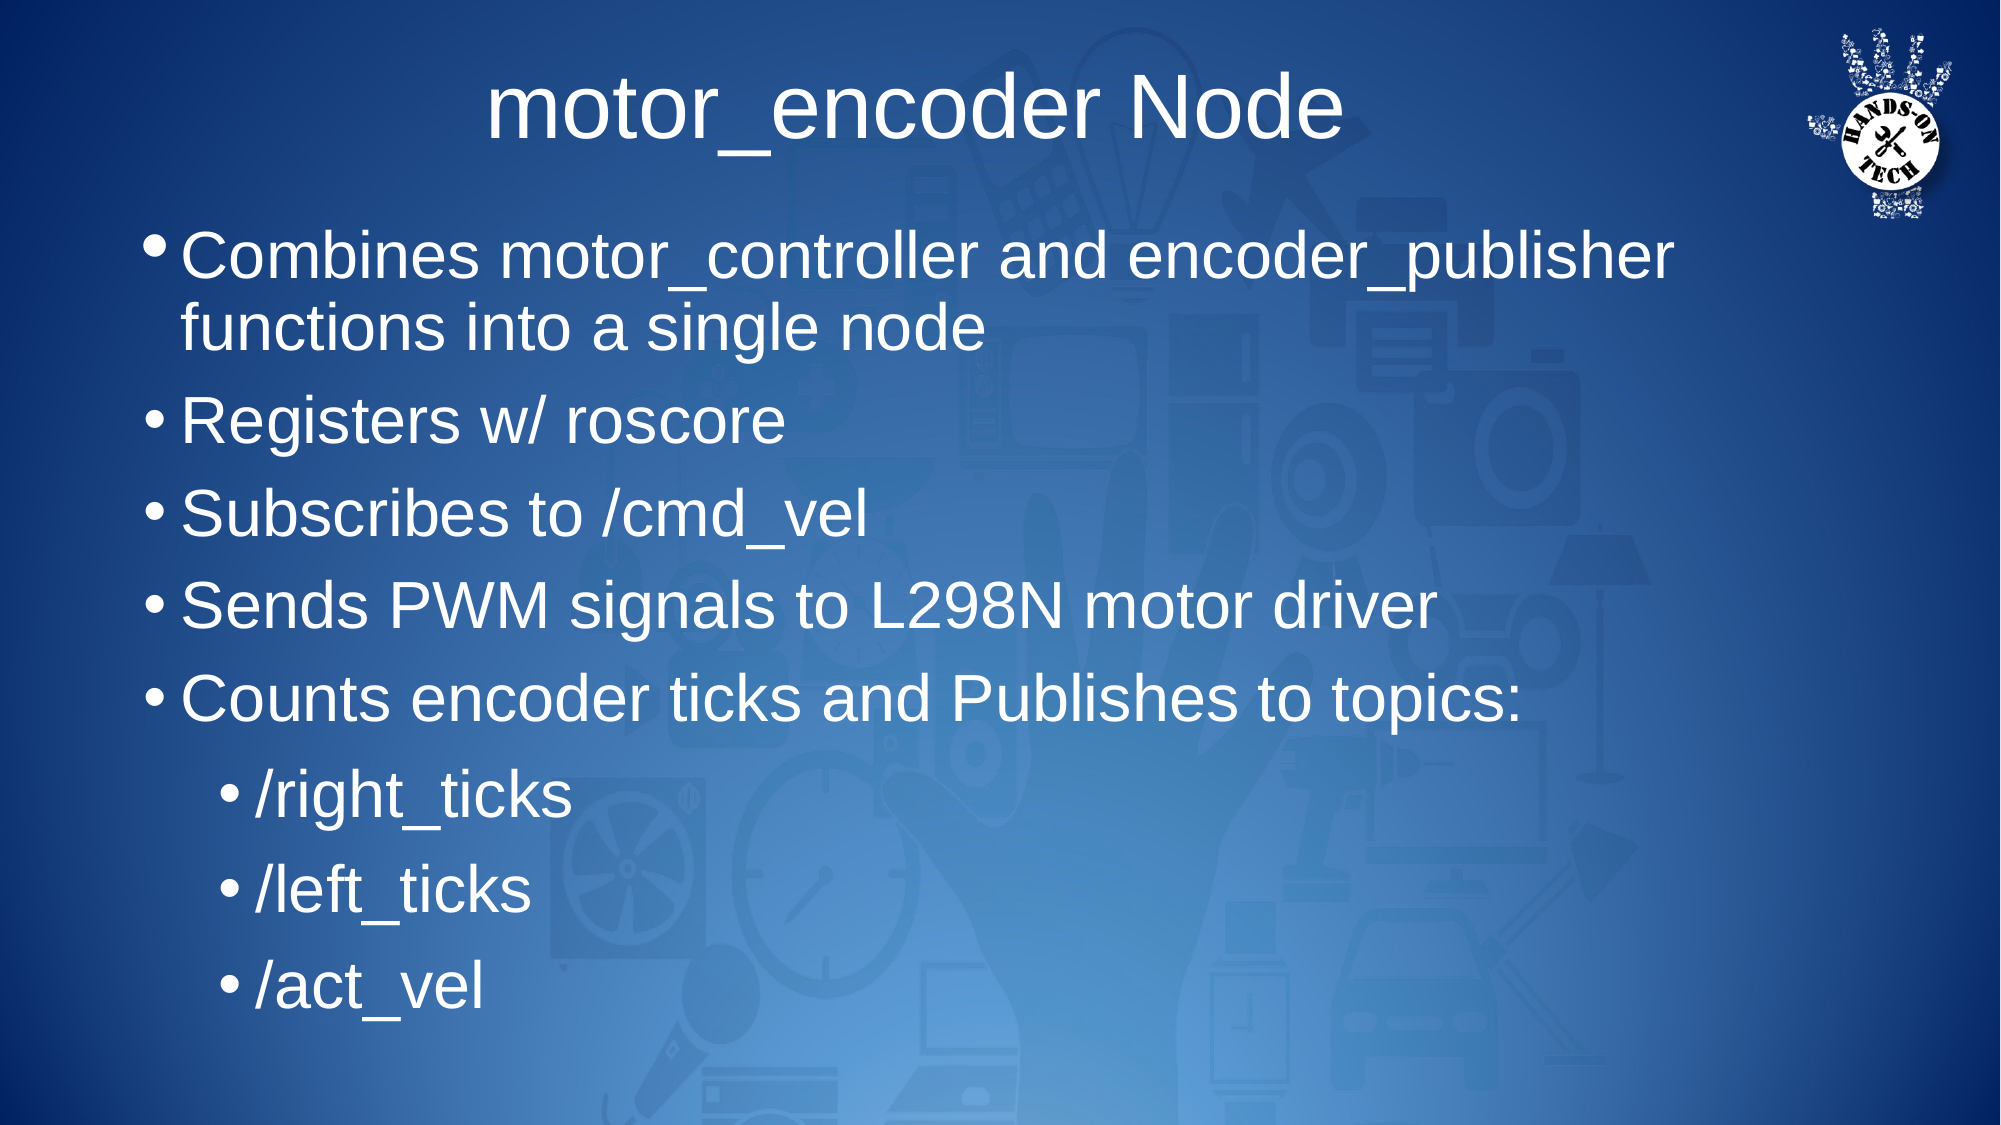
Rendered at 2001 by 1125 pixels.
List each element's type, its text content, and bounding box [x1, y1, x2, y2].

picture [0, 0, 2001, 1125]
text_box Combines motor_controller and encoder_publisher functions into a single node Registers w/ roscore Subscribes to /cmd_vel Sends PWM signals to L298N motor driver Counts encoder ticks and Publishes to topics: /right_ticks /left_ticks /act_vel [128, 213, 1801, 1062]
text_box motor_encoder Node [5, 0, 1828, 218]
